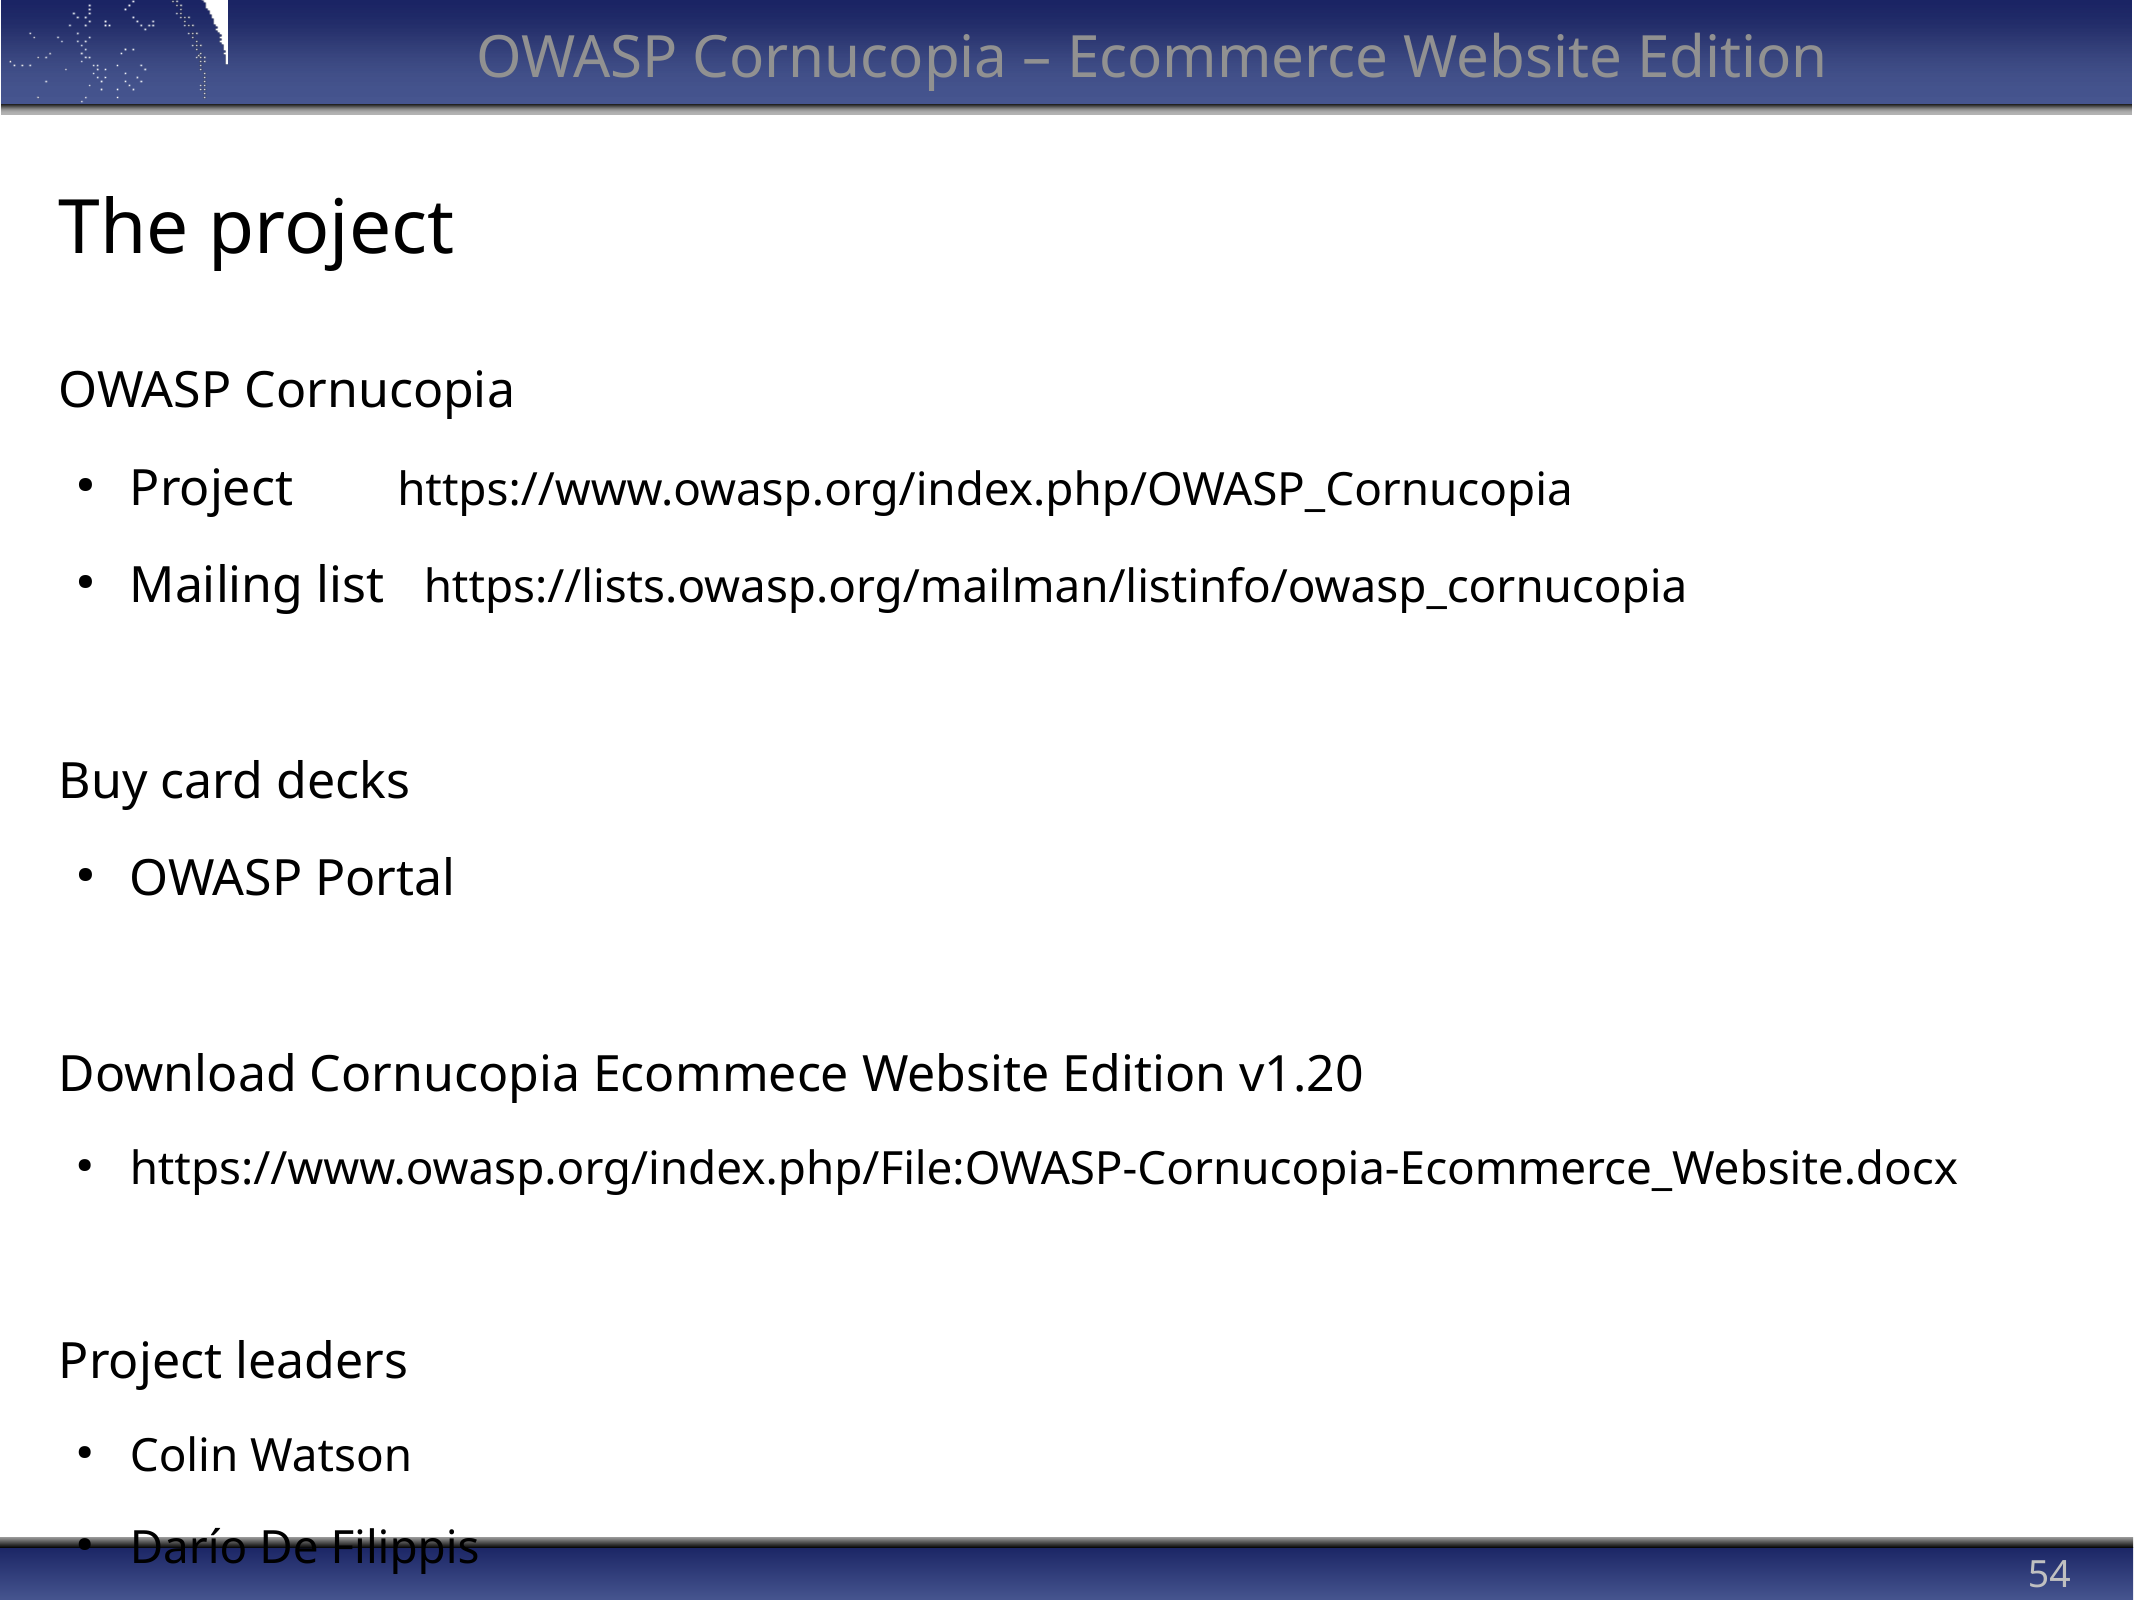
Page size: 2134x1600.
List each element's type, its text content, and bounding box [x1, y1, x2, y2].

title The project [58, 124, 2126, 325]
list OWASP Cornucopia Project https://www.owasp.org/index.php/OWASP_Cornucopia Mailing list https://lists.owasp.org/mailman/listinfo/owasp_cornucopia Buy card decks OWASP Portal Download Cornucopia Ecommece Website Edition v1.20 https://www.owasp.org/index.php/File:OWASP-Cornucopia-Ecommerce_Website.docx Project leaders Colin Watson Darío De Filippis [58, 354, 2097, 1536]
